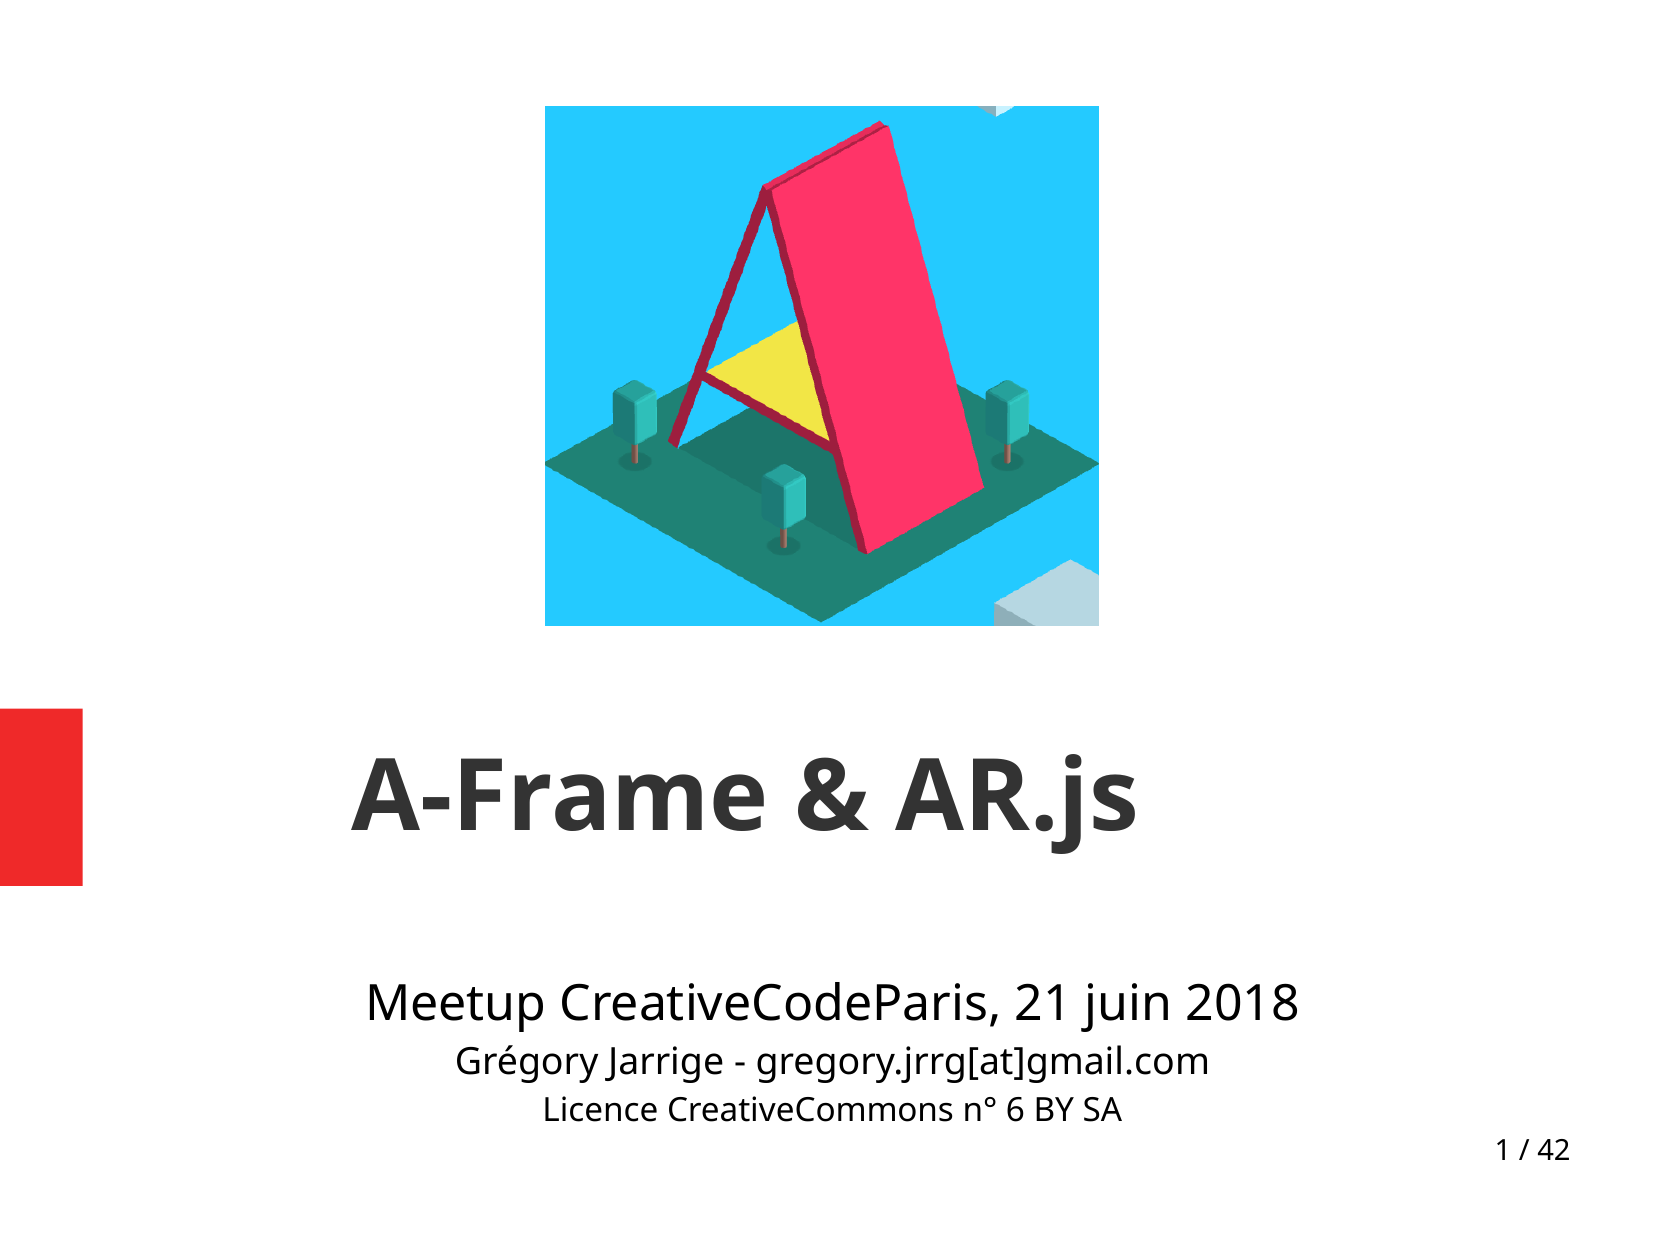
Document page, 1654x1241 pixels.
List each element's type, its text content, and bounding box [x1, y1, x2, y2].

subtitle Meetup CreativeCodeParis, 21 juin 2018 Grégory Jarrige - gregory.jrrg[at]gmail.com Licence CreativeCommons n° 6 BY SA [129, 968, 1536, 1130]
title A-Frame & AR.js [129, 673, 1536, 910]
picture [545, 106, 1099, 626]
